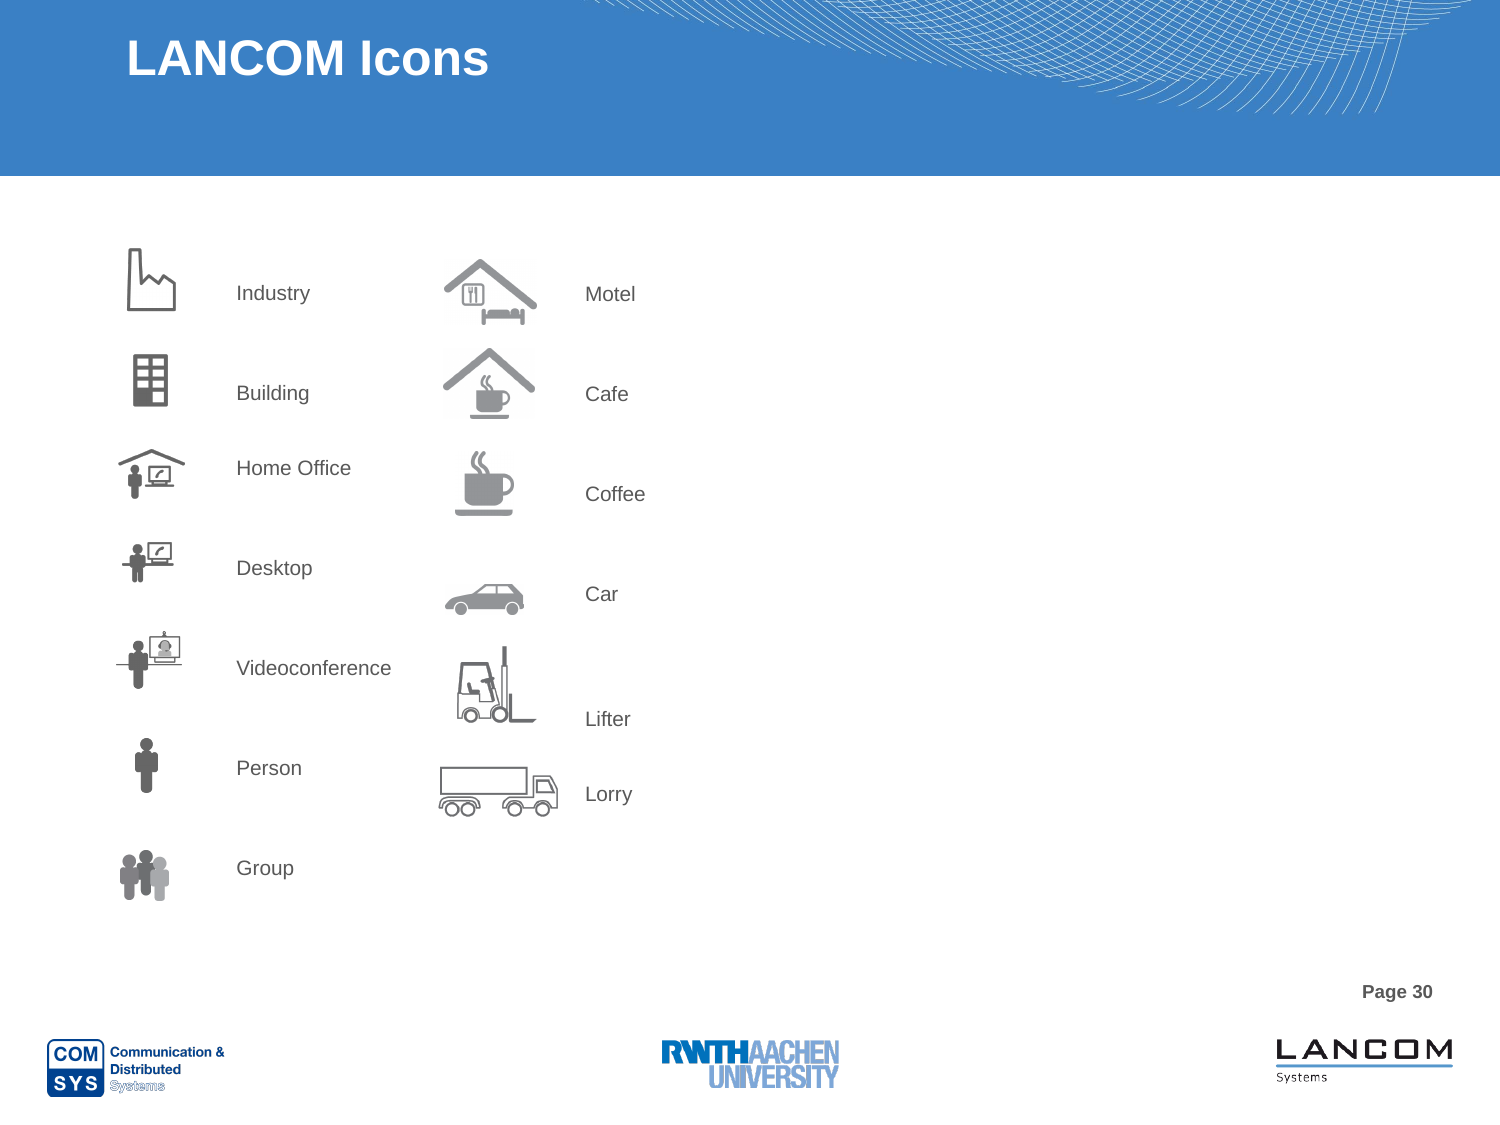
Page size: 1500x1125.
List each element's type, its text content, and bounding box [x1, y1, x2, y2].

picture [457, 646, 537, 723]
picture [455, 451, 514, 516]
picture [121, 542, 174, 583]
picture [117, 448, 186, 499]
picture [443, 348, 535, 419]
text_box Motel Cafe Coffee Car Lifter Lorry [570, 273, 662, 838]
picture [438, 766, 558, 818]
picture [0, 0, 1500, 176]
picture [135, 738, 158, 793]
picture [120, 850, 169, 902]
picture [126, 248, 176, 312]
picture [445, 584, 524, 615]
picture [444, 259, 537, 325]
picture [133, 354, 168, 407]
picture [1275, 1039, 1453, 1084]
picture [116, 631, 182, 689]
text_box Industry Building Home Office Desktop Videoconference Person Group [221, 247, 407, 887]
title LANCOM Icons [126, 18, 1196, 146]
